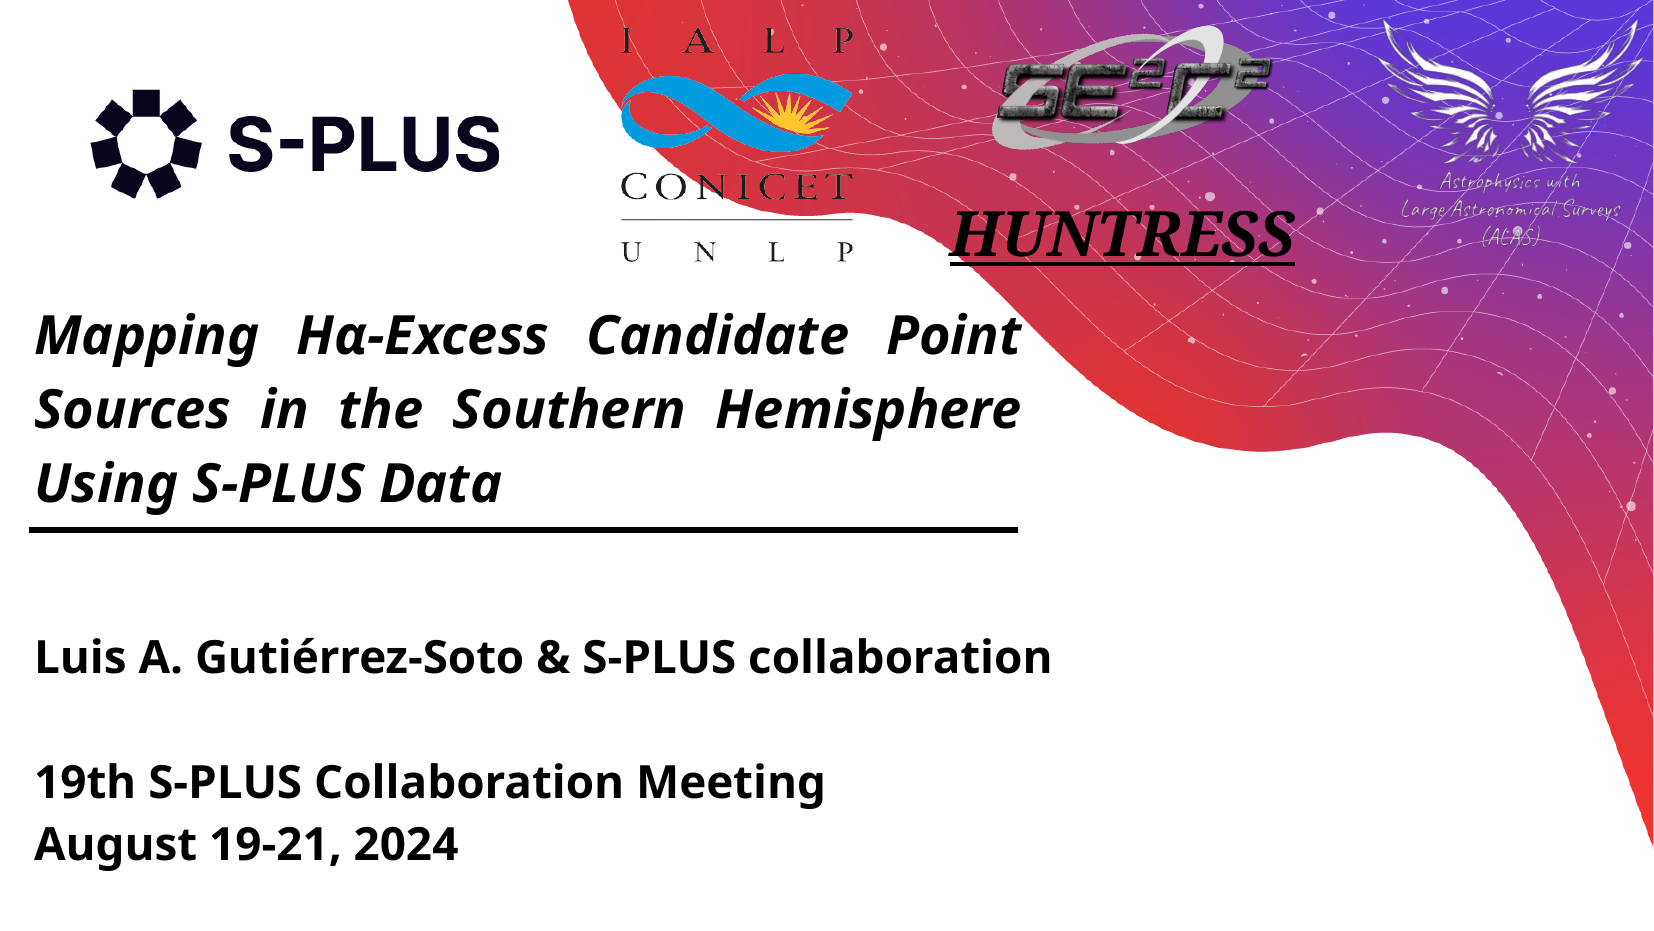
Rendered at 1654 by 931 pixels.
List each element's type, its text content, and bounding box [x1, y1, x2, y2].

text_box Mapping Hα-Excess Candidate Point Sources in the Southern Hemisphere Using S-PLUS Data [19, 289, 1038, 491]
text_box Luis A. Gutiérrez-Soto & S-PLUS collaboration 19th S-PLUS Collaboration Meeting August 19-21, 2024 [19, 491, 1290, 912]
picture [0, 0, 1654, 930]
text_box HUNTRESS [934, 182, 1326, 281]
